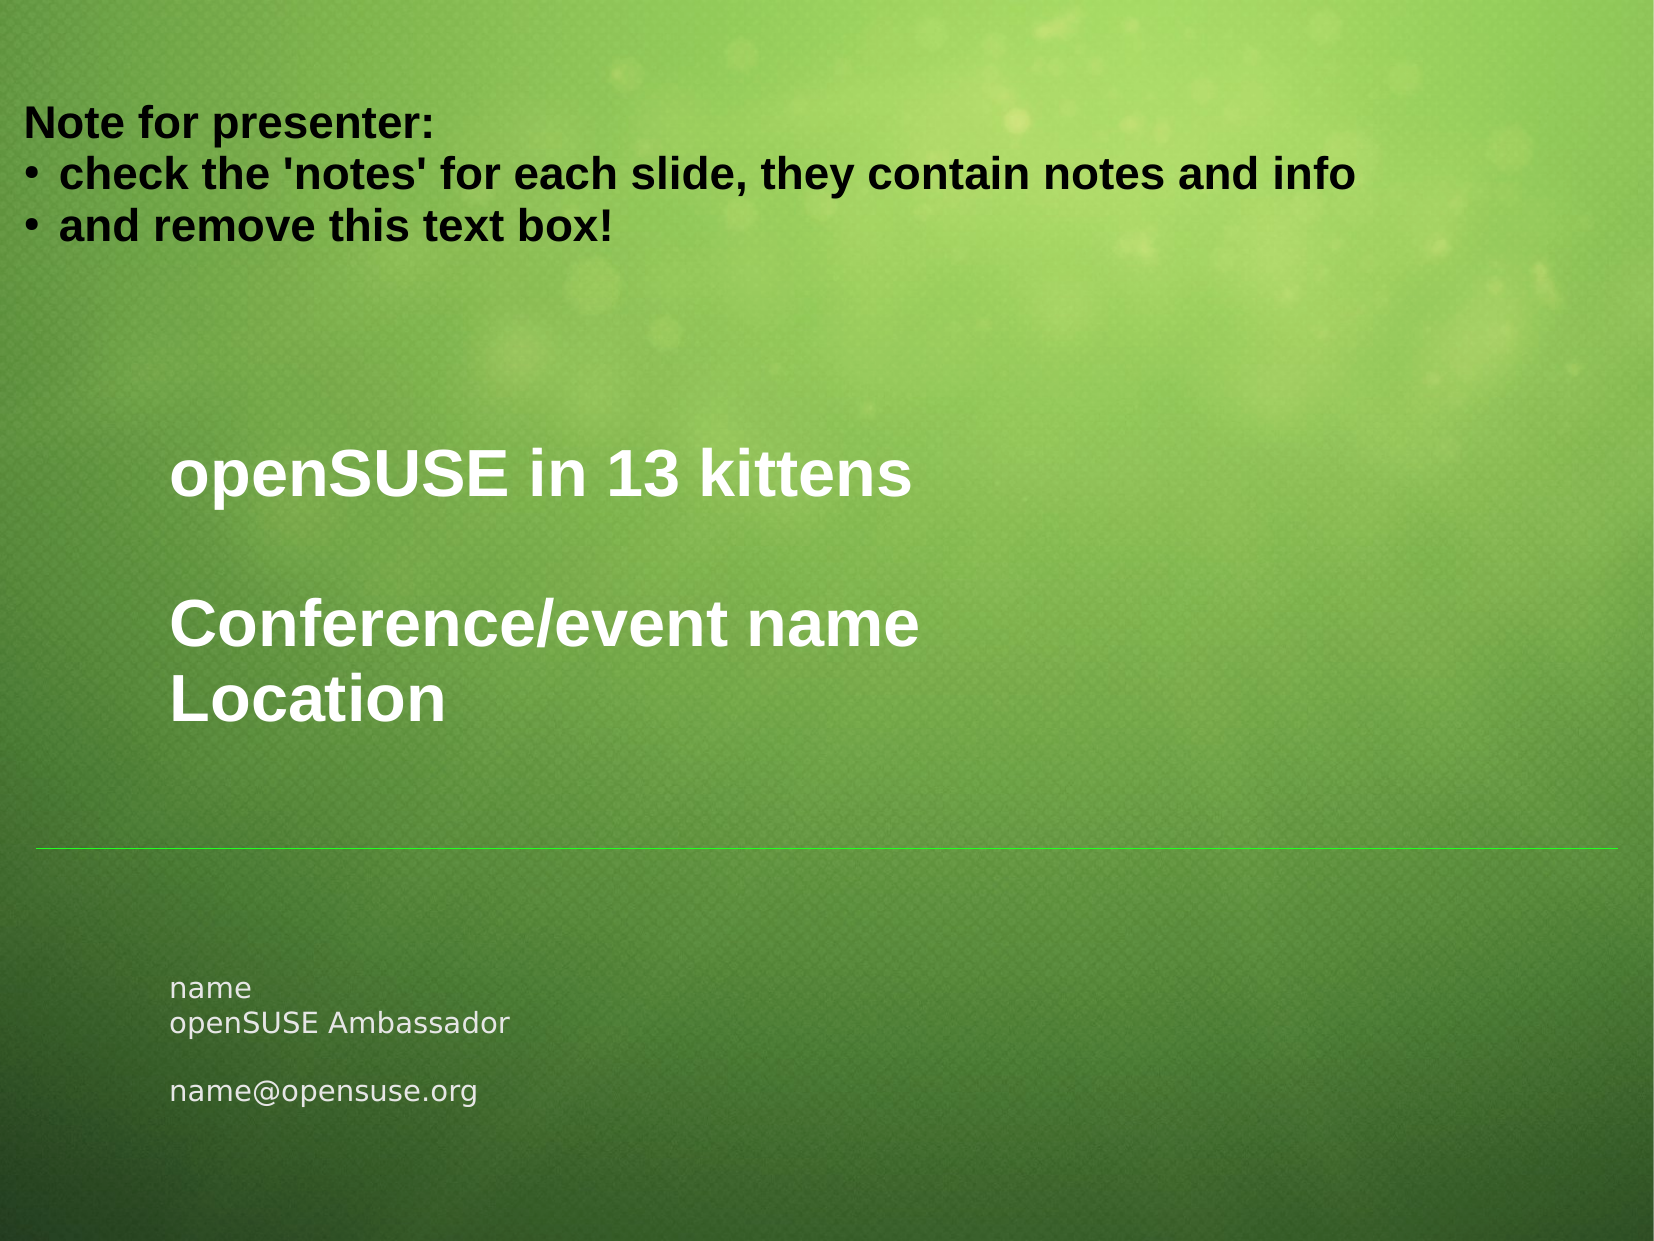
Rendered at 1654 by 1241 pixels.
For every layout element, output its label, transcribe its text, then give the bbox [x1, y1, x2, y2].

title openSUSE in 13 kittens Conference/event name Location [169, 251, 1585, 736]
text_box Note for presenter: check the 'notes' for each slide, they contain notes and info and remove this text box! [8, 89, 1504, 259]
subtitle name openSUSE Ambassador name@opensuse.org [169, 949, 897, 1131]
picture [0, 0, 1654, 1241]
